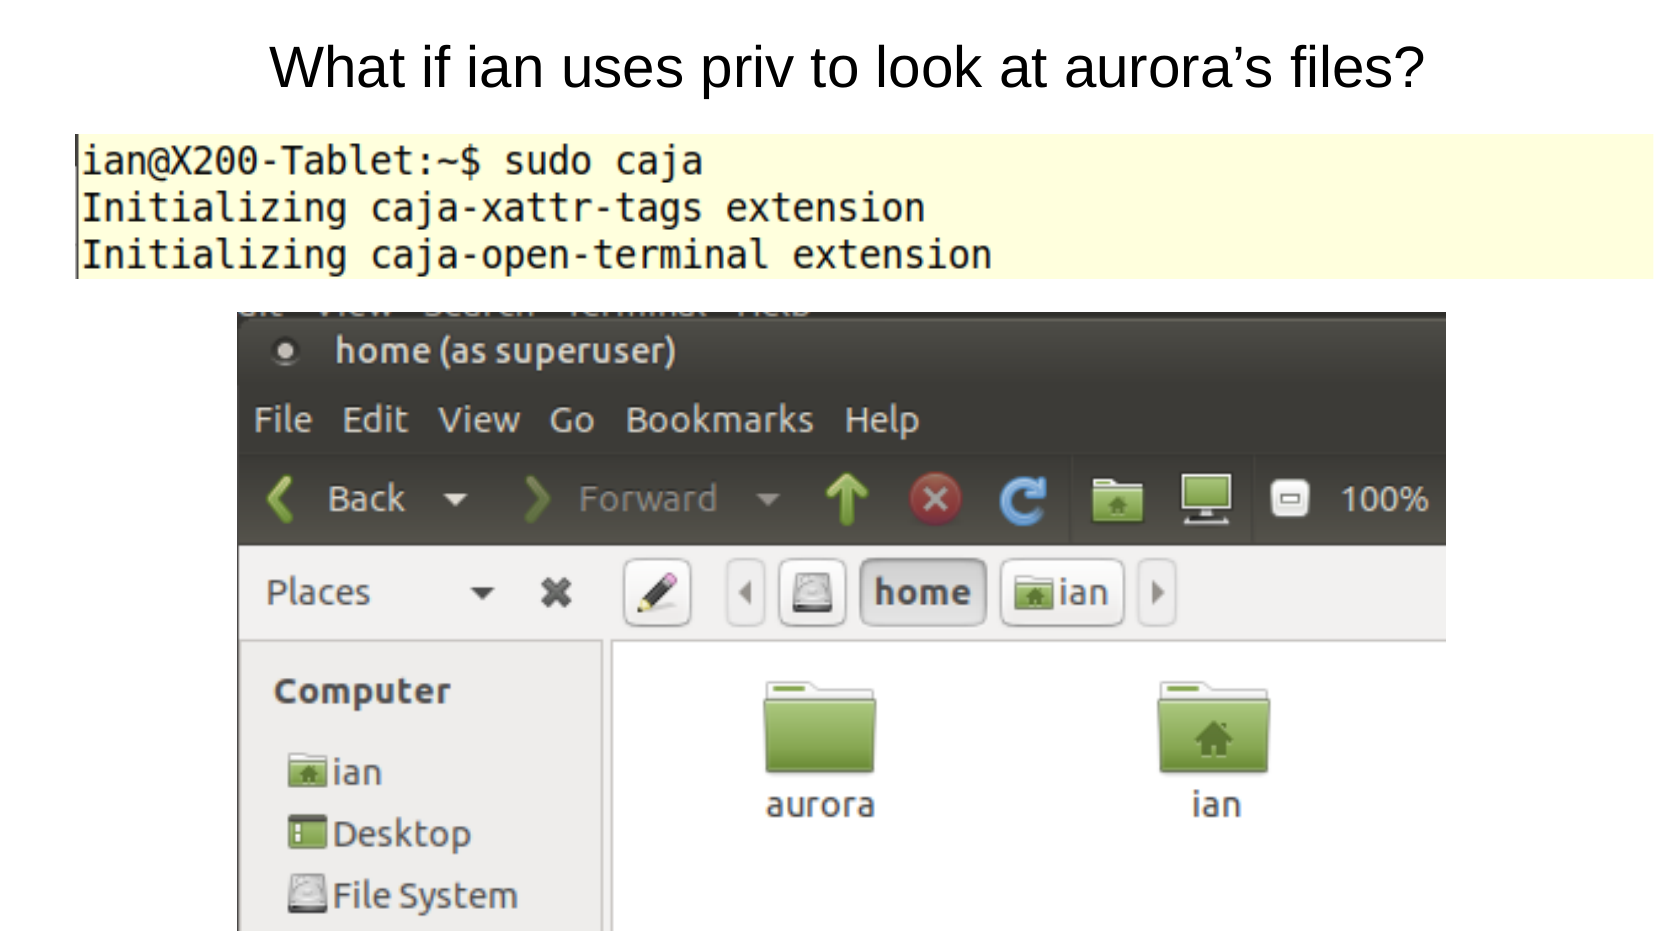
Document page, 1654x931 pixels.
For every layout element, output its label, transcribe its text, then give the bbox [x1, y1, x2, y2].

picture [75, 134, 1654, 279]
picture [237, 312, 1446, 931]
title What if ian uses priv to look at aurora’s files? [35, 21, 1626, 115]
